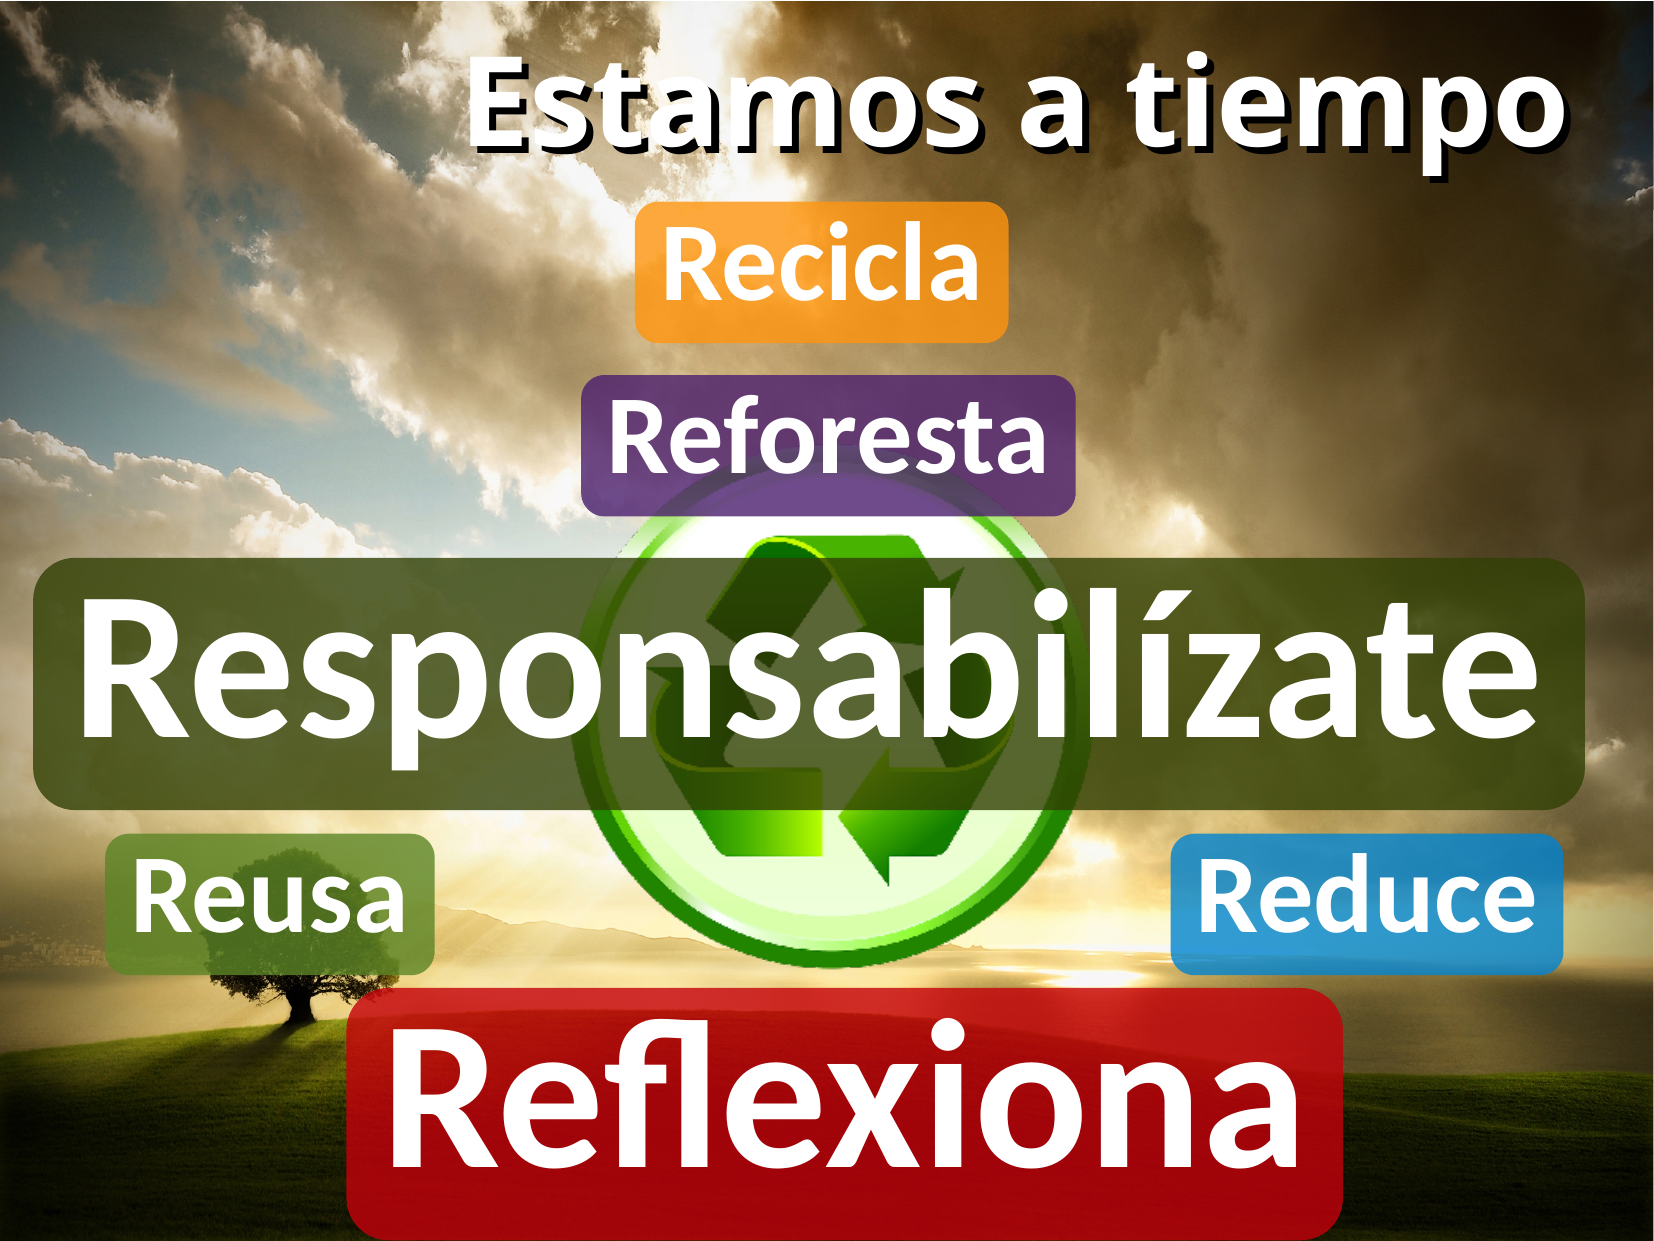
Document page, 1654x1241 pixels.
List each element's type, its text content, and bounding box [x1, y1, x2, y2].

text_box Recicla [634, 201, 1009, 342]
text_box Reforesta [581, 375, 1076, 517]
text_box Reusa [105, 833, 431, 976]
text_box Responsabilízate [33, 557, 1585, 811]
picture [0, 1, 1654, 1241]
text_box Reflexiona [346, 987, 1343, 1241]
text_box Reduce [1232, 833, 1564, 976]
title Estamos a tiempo [82, 21, 1571, 175]
